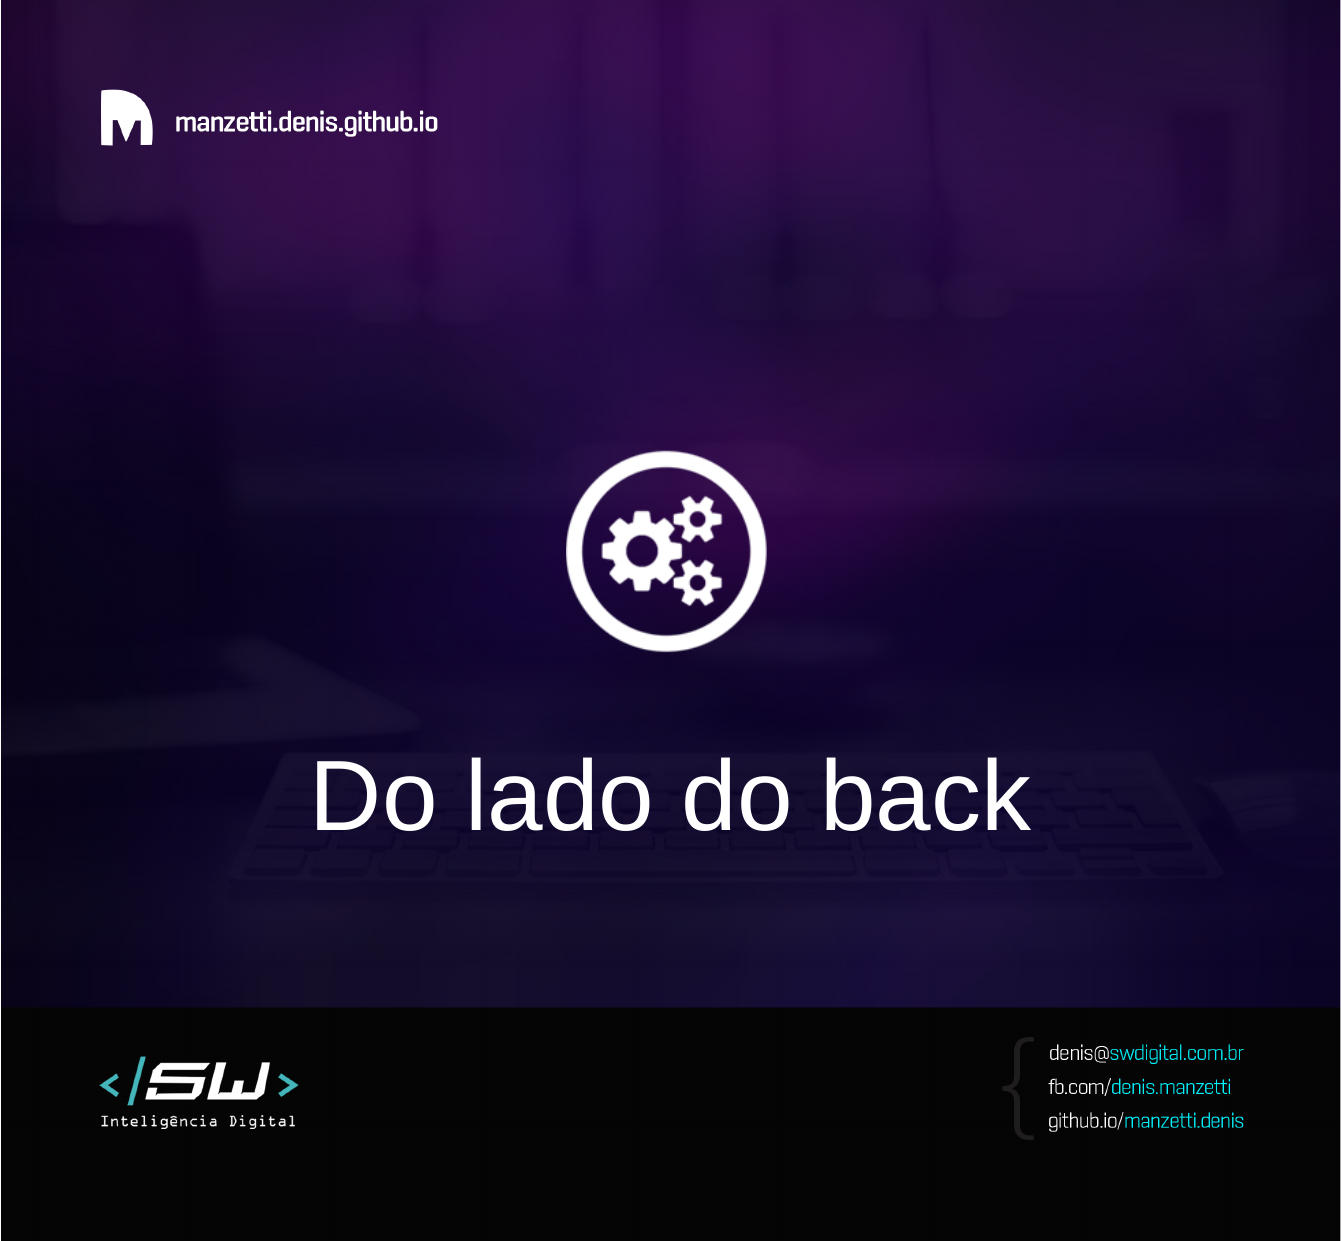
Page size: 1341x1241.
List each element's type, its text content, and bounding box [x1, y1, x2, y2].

picture [1, 971, 1341, 1241]
text_box Do lado do back [1, 732, 1341, 971]
picture [1, 0, 1341, 732]
